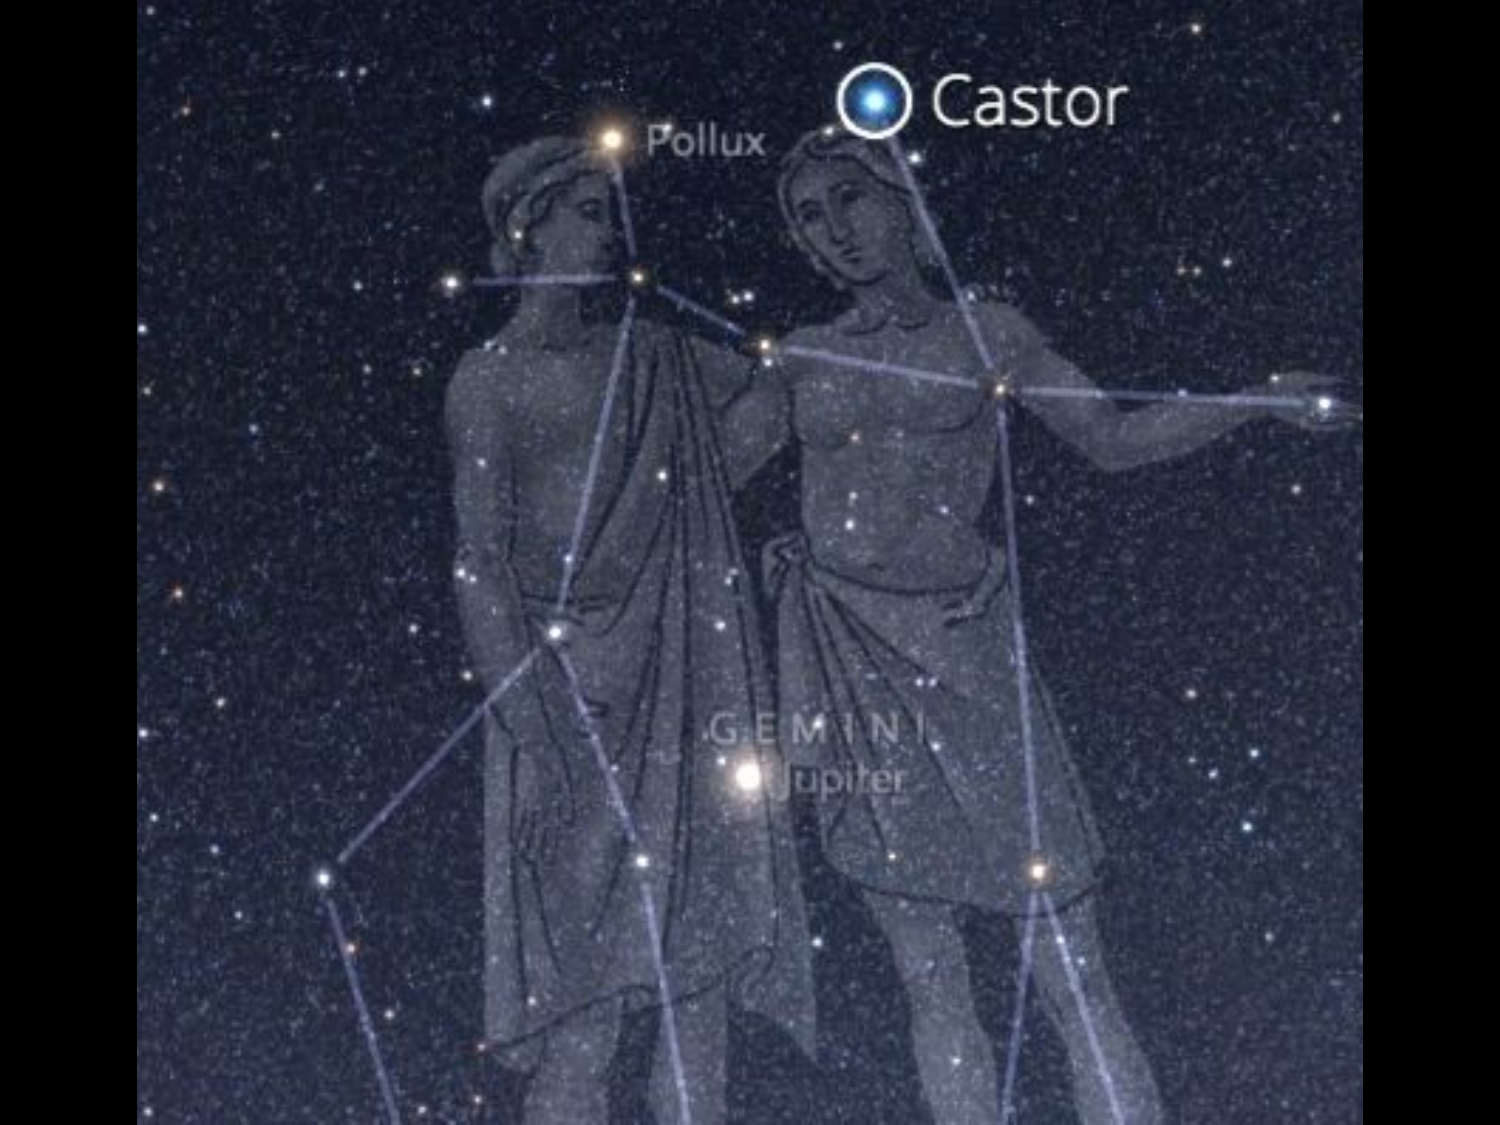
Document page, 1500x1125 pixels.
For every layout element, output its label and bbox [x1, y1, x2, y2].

picture [137, 0, 1363, 1125]
